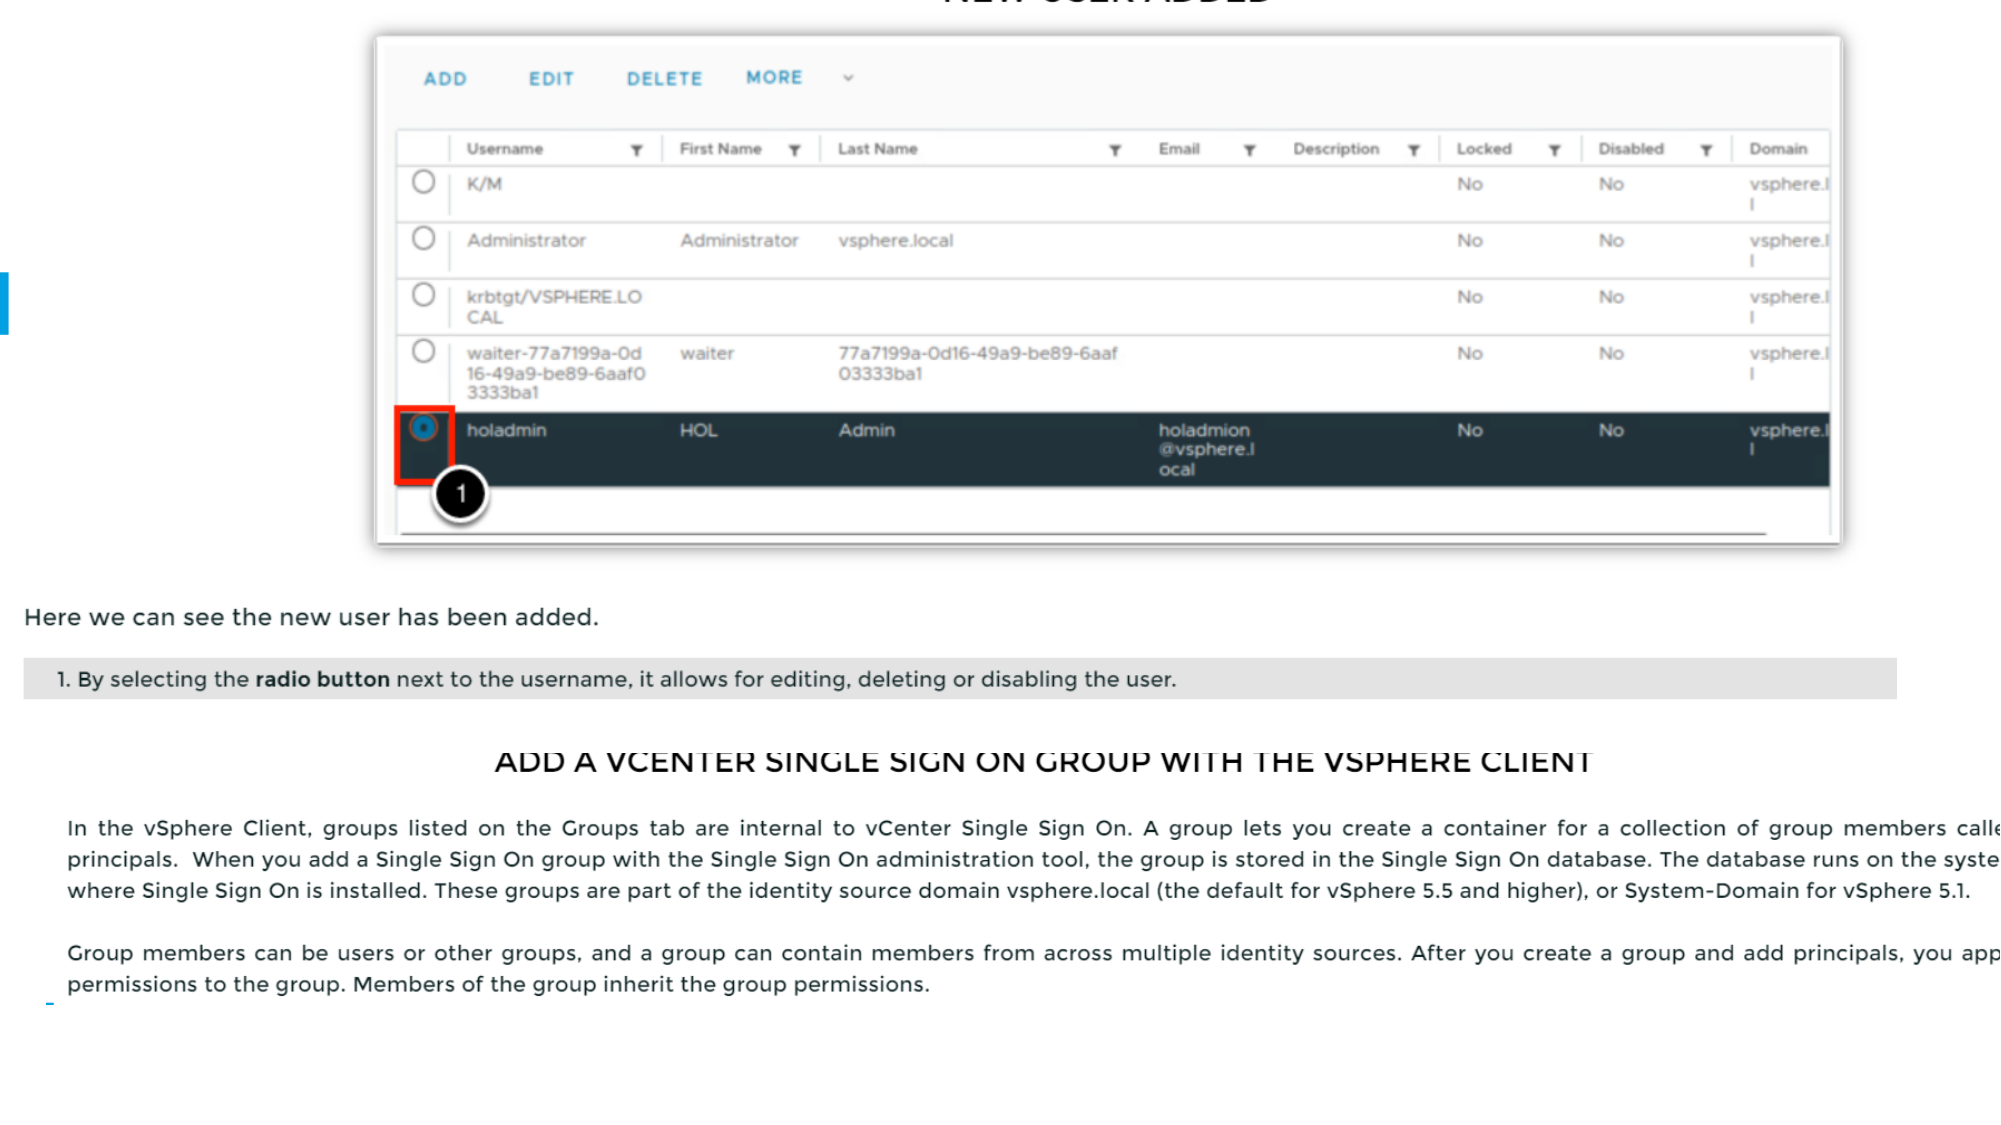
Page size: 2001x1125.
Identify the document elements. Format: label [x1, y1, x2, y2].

picture [46, 753, 2000, 1005]
picture [0, 0, 1897, 708]
